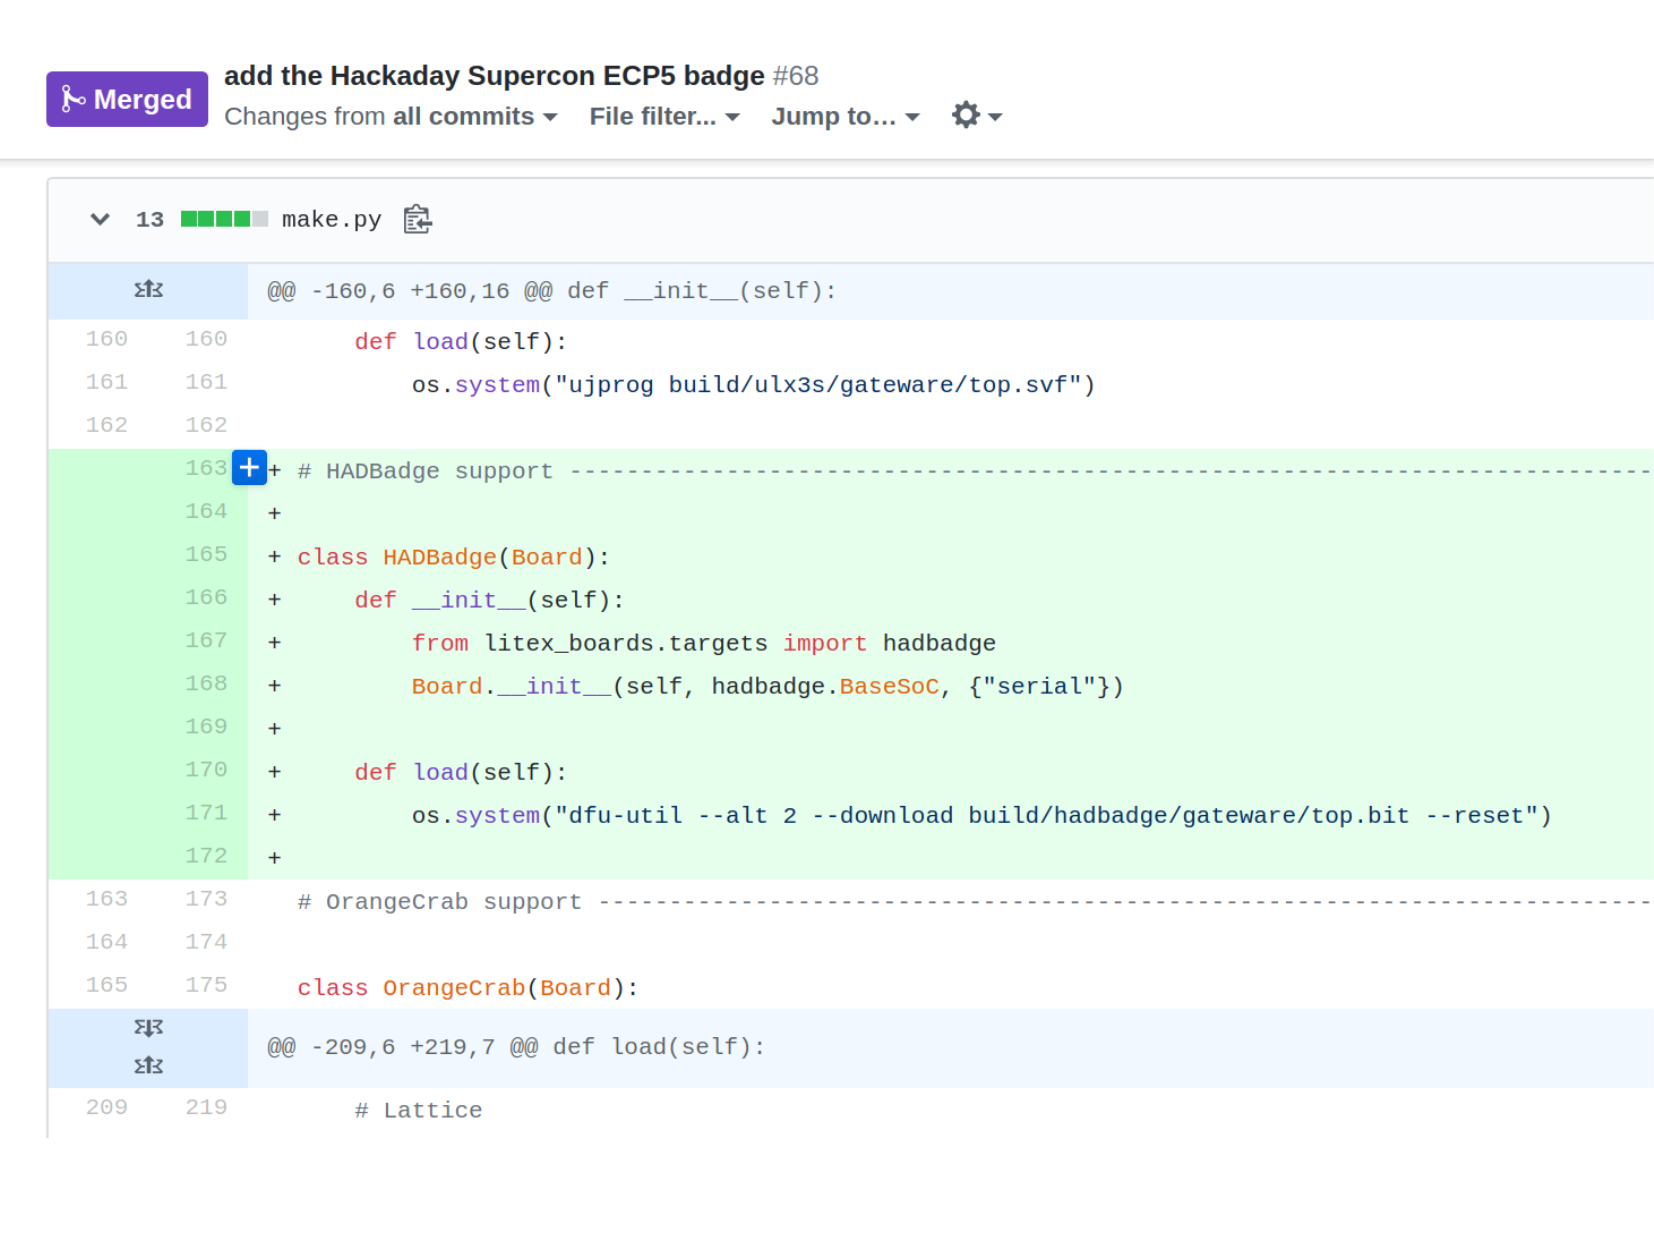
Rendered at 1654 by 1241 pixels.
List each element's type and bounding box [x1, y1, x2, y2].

picture [0, 59, 1654, 1138]
